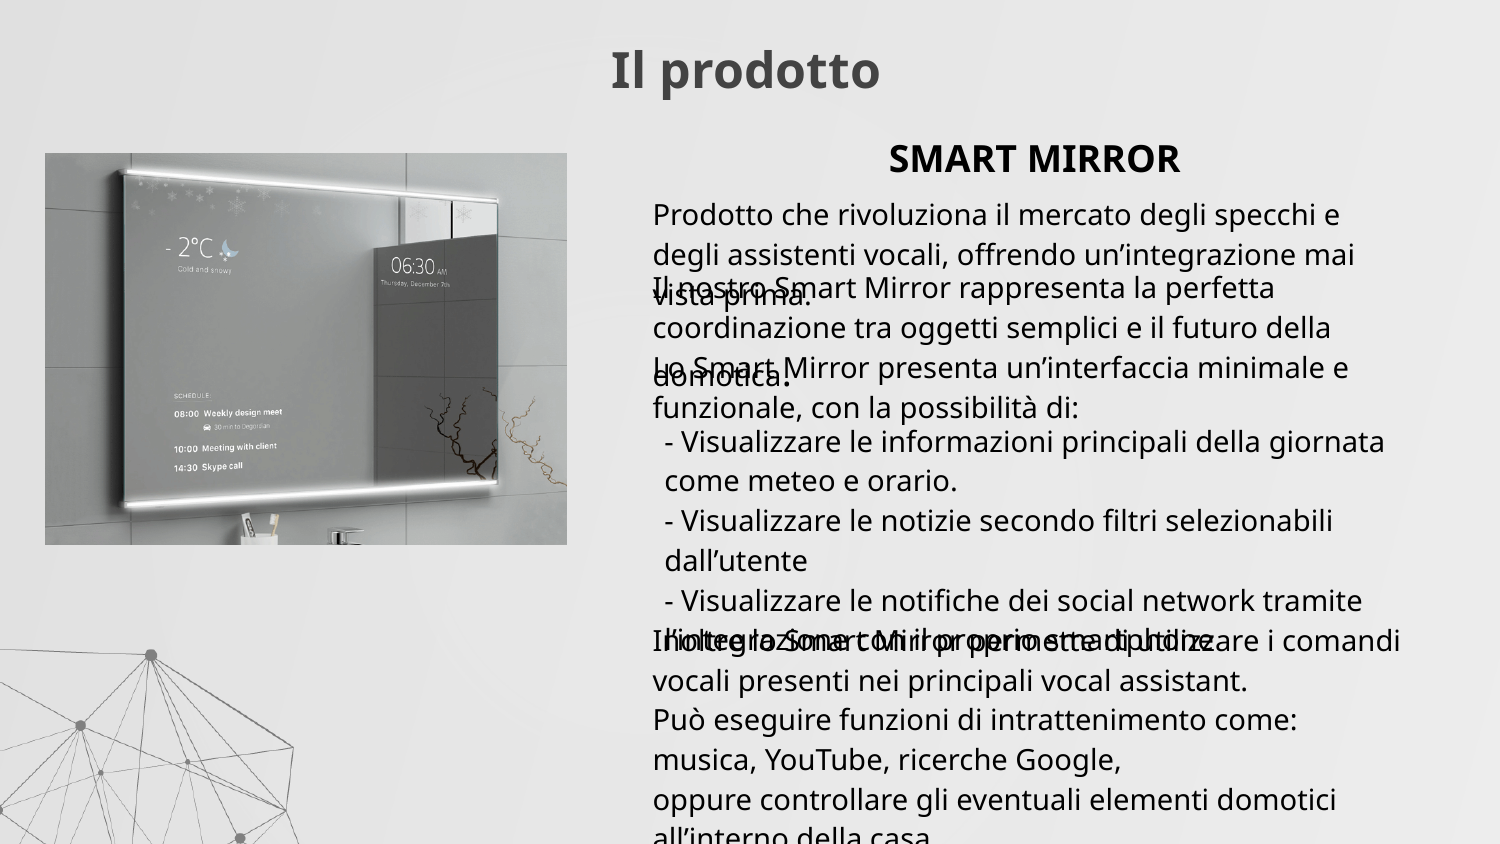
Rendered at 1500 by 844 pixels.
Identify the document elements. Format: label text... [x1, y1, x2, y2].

picture [728, 835, 736, 840]
text_box - Visualizzare le informazioni principali della giornata come meteo e orario. - Visualizzare le notizie secondo filtri selezionabili dall’utente - Visualizzare le notifiche dei social network tramite l’integrazione con il proprio smartphone [649, 413, 1430, 646]
picture [0, 0, 1500, 844]
title Il prodotto [318, 23, 1175, 179]
picture [818, 835, 826, 840]
text_box Prodotto che rivoluziona il mercato degli specchi e degli assistenti vocali, offrendo un’integrazione mai vista prima. [637, 186, 1430, 259]
text_box Lo Smart Mirror presenta un’interfaccia minimale e funzionale, con la possibilità di: [637, 339, 1406, 414]
picture [758, 835, 766, 844]
picture [775, 835, 784, 844]
text_box SMART MIRROR [874, 124, 1500, 178]
picture [800, 835, 809, 844]
picture [701, 835, 709, 844]
text_box Inoltre lo Smart Mirror permette di utilizzare i comandi vocali presenti nei principali vocal assistant. Può eseguire funzioni di intrattenimento come: musica, YouTube, ricerche Google, oppure controllare gli eventuali elementi domotici all’interno della casa. [637, 612, 1418, 804]
text_box Il nostro Smart Mirror rappresenta la perfetta coordinazione tra oggetti semplici e il futuro della domotica. [637, 259, 1453, 371]
